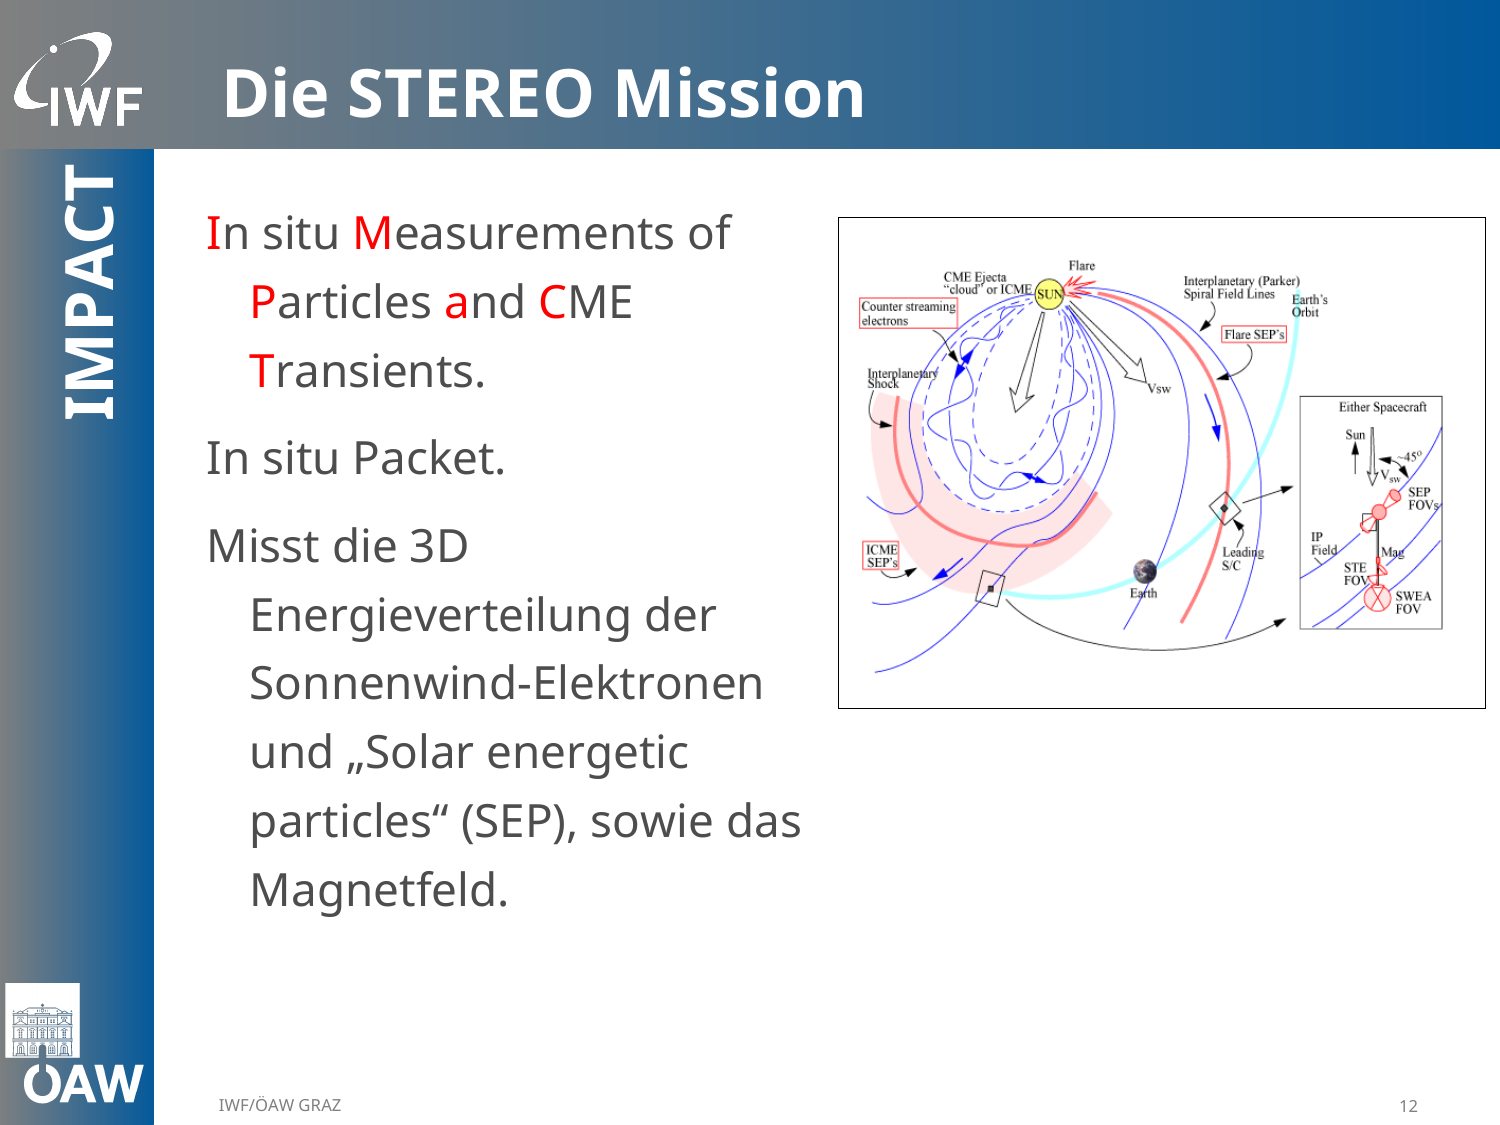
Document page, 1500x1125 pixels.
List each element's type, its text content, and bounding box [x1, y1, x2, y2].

text_box IMPACT [29, 148, 154, 959]
picture [5, 983, 154, 1105]
picture [838, 217, 1486, 709]
title Die STEREO Mission [206, 16, 1459, 176]
picture [8, 32, 154, 132]
list In situ Measurements of Particles and CME Transients. In situ Packet. Misst die 3D Energieverteilung der Sonnenwind-Elektronen und „Solar energetic particles“ (SEP), sowie das Magnetfeld. [206, 194, 827, 1125]
